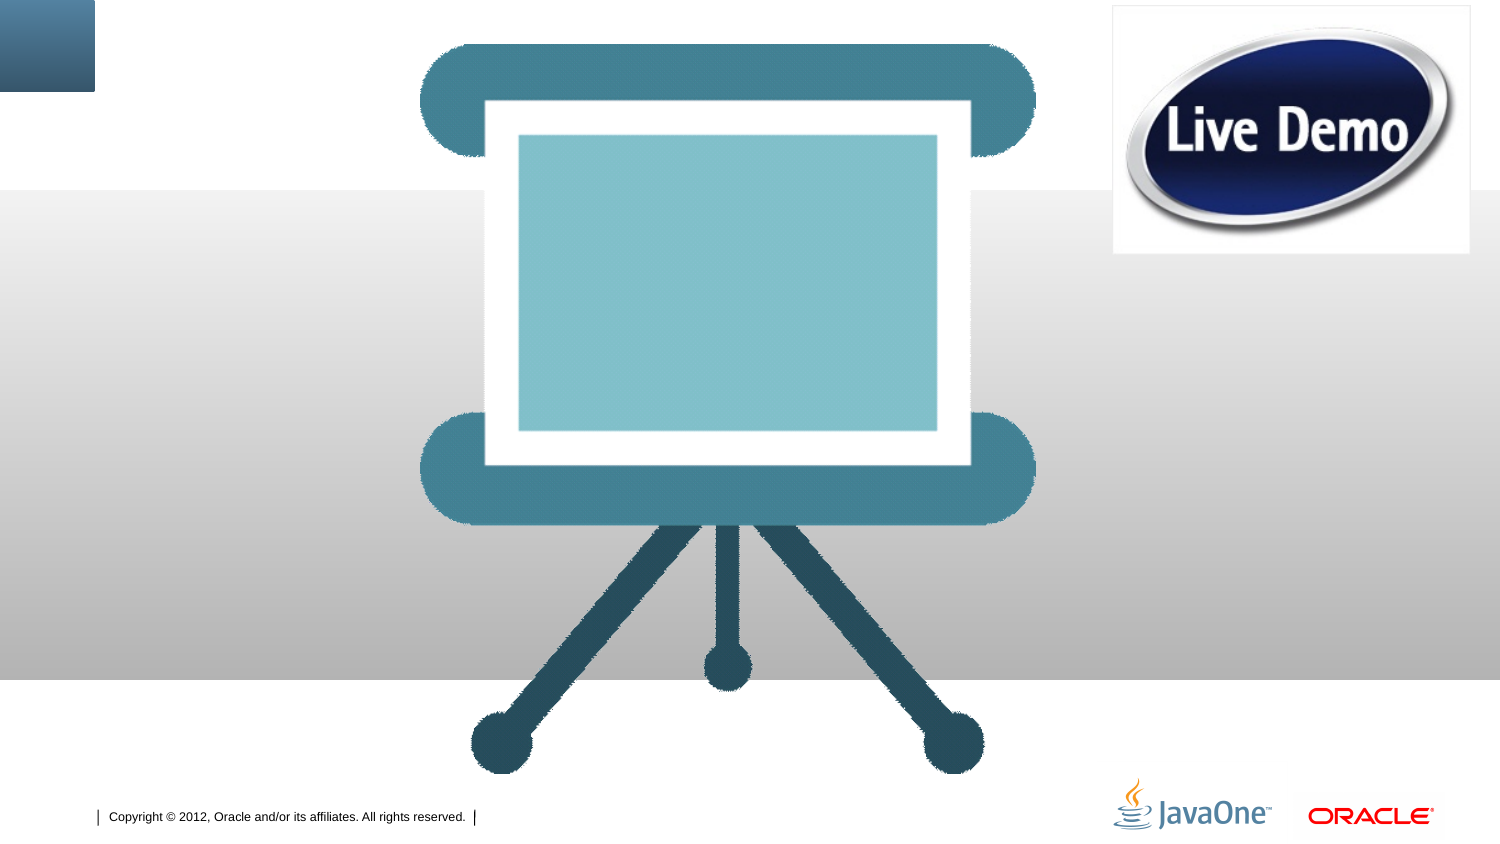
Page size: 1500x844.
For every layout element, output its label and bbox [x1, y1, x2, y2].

picture [420, 44, 1036, 774]
picture [1293, 792, 1445, 840]
picture [1112, 5, 1471, 256]
picture [1097, 761, 1288, 844]
